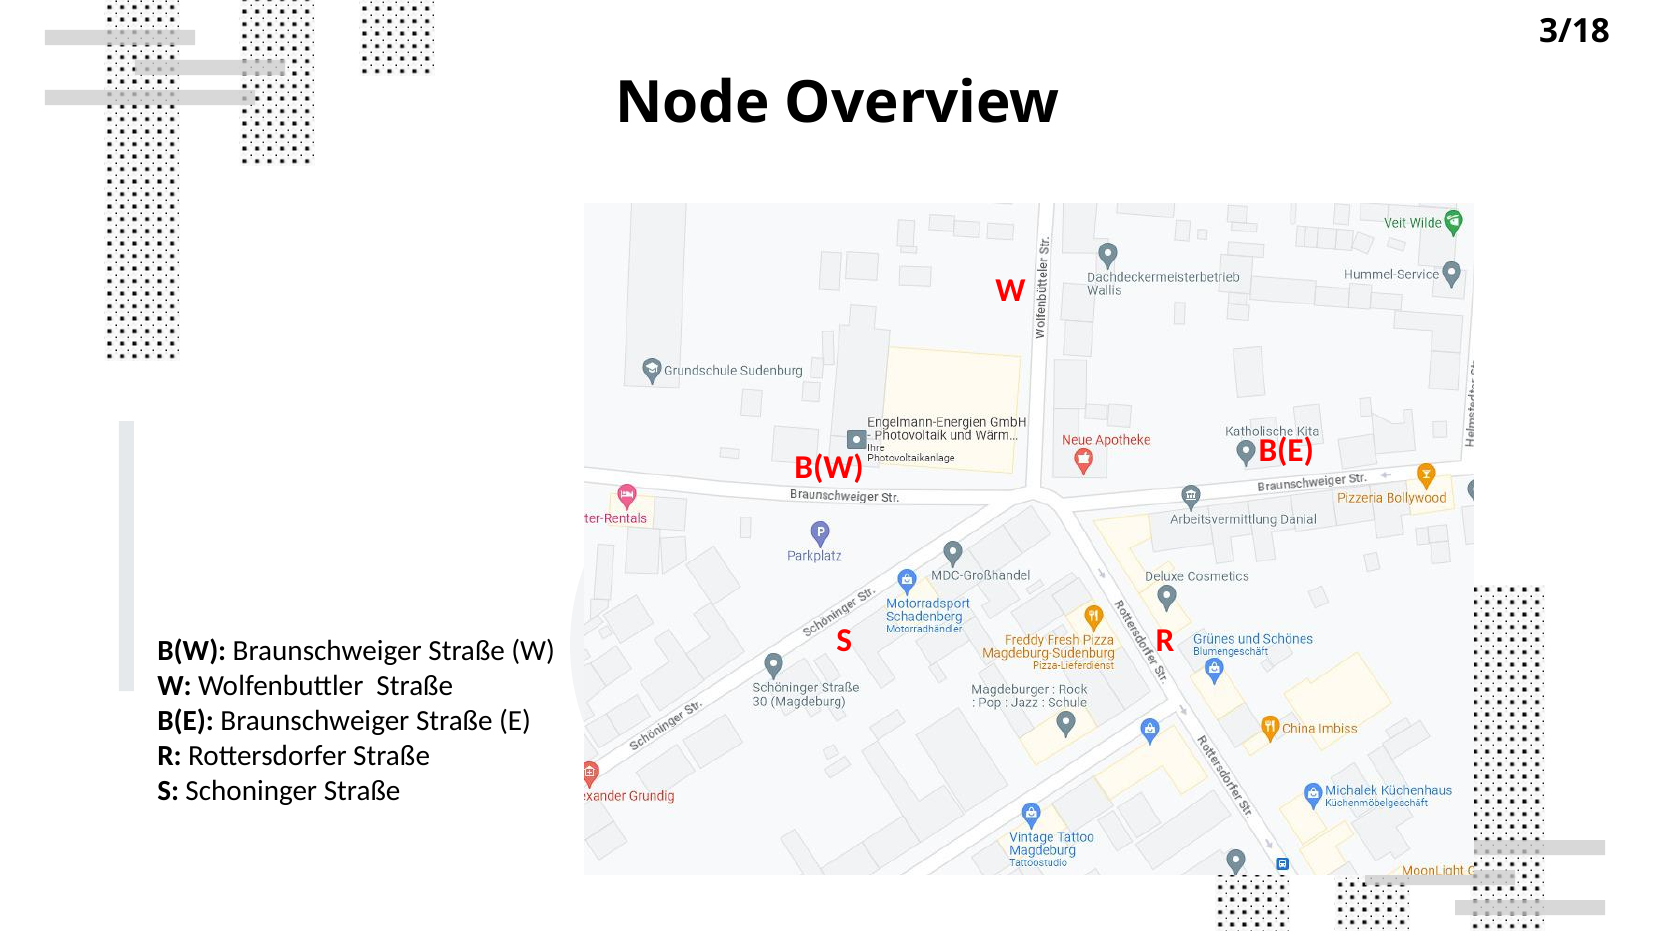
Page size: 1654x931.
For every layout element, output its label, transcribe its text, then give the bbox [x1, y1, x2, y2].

text_box W [980, 261, 1041, 317]
text_box 3/18 [1524, 0, 1654, 57]
text_box B(W): Braunschweiger Straße (W) W: Wolfenbuttler Straße B(E): Braunschweiger Straße (E) R: Rottersdorfer Straße S: Schoninger Straße [142, 624, 577, 897]
text_box B(E) [1243, 421, 1330, 477]
picture [584, 203, 1474, 875]
text_box S [821, 610, 868, 666]
text_box B(W) [779, 438, 881, 494]
text_box Node Overview [600, 56, 1089, 143]
text_box R [1140, 610, 1190, 666]
text_box [118, 421, 134, 692]
